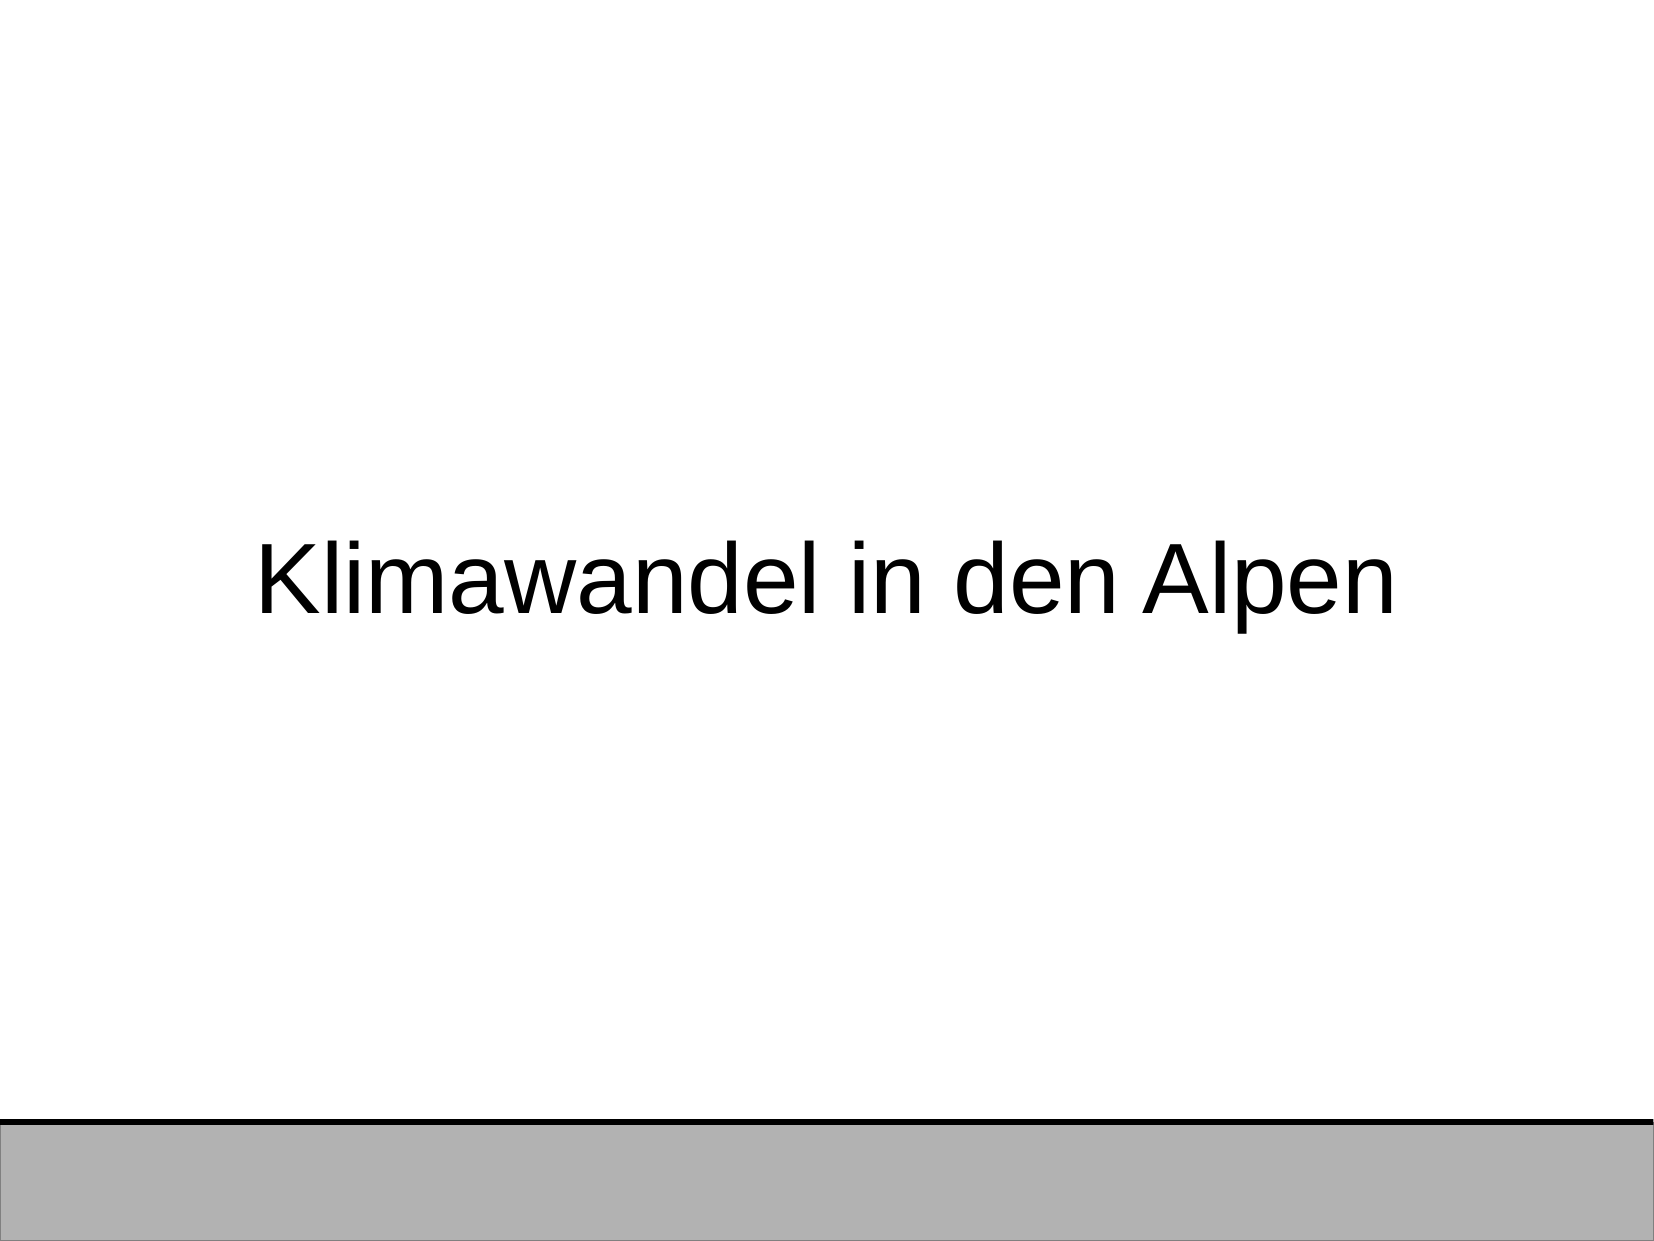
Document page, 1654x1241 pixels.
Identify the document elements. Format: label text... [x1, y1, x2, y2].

subtitle Klimawandel in den Alpen [82, 49, 1571, 1109]
text_box [0, 1125, 1654, 1241]
